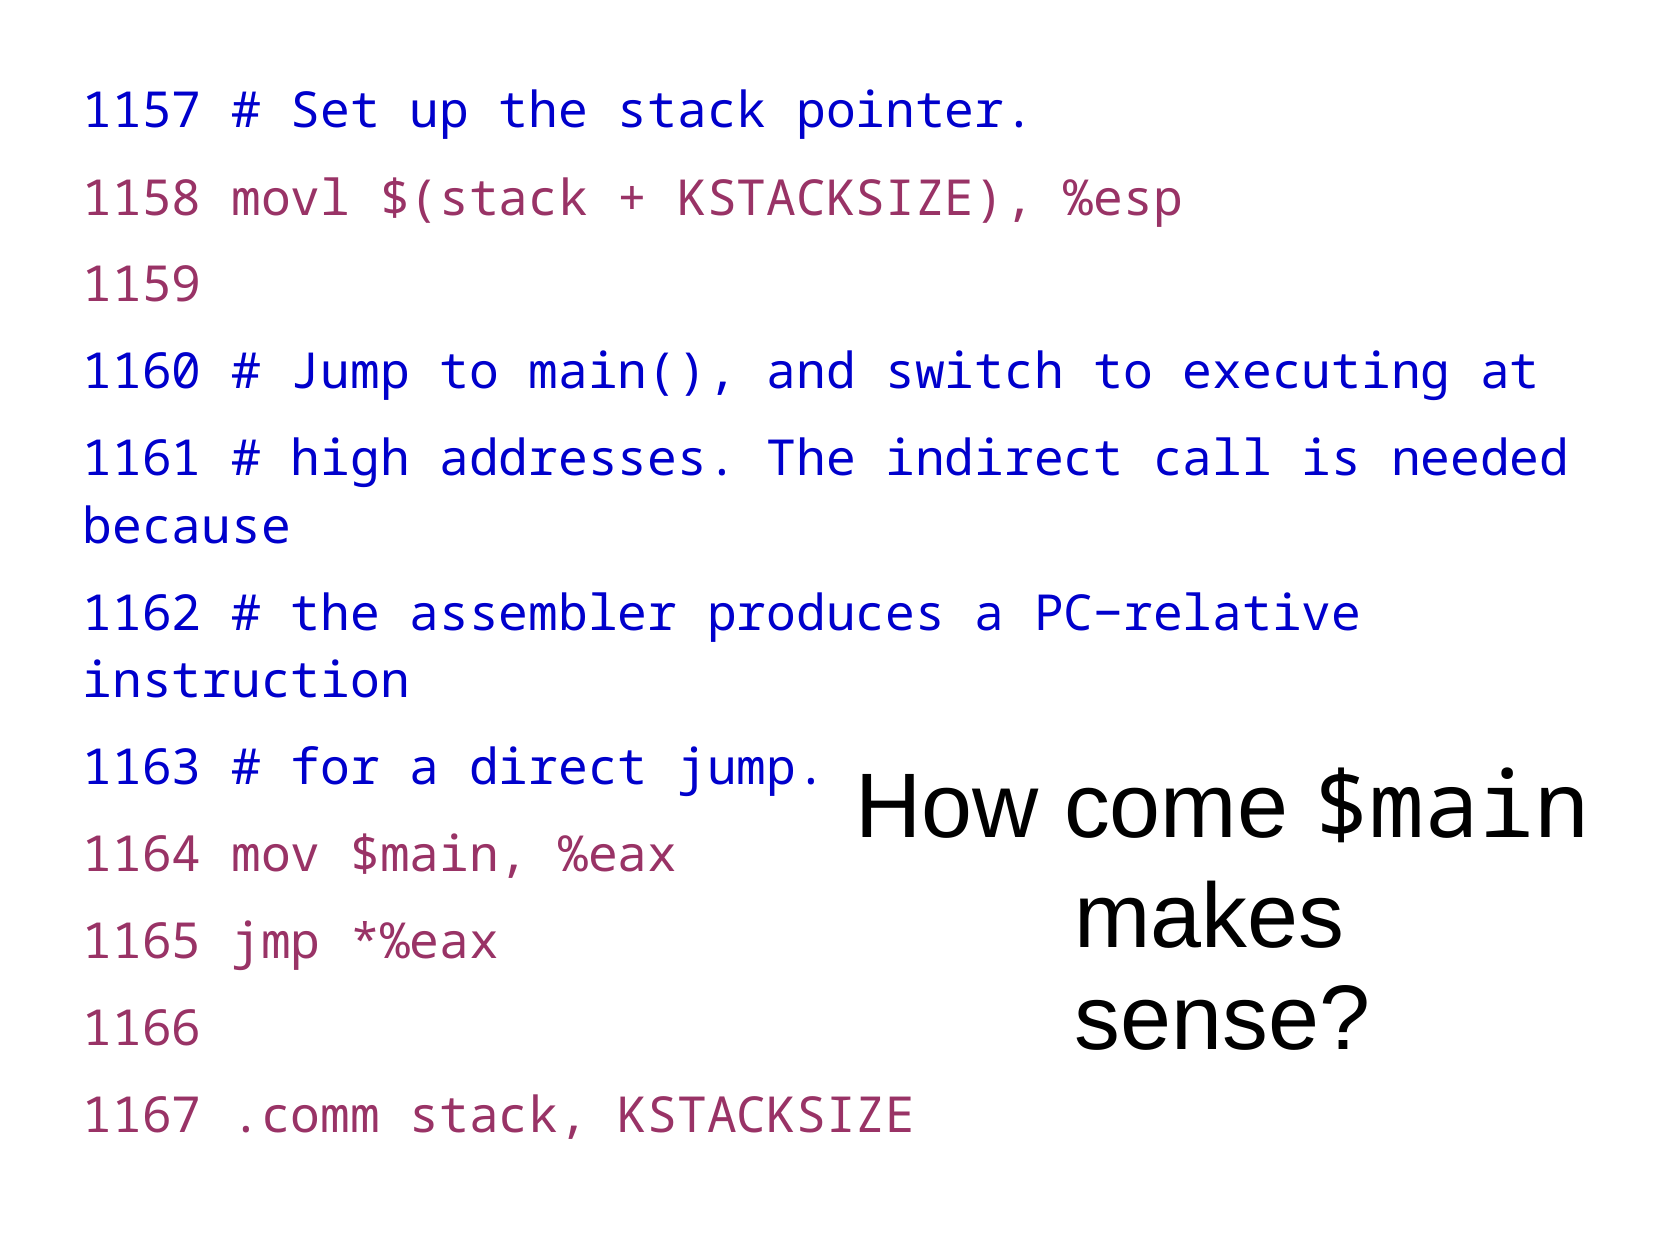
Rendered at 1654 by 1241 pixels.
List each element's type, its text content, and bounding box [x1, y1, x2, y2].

title How come $main makes sense? [791, 740, 1654, 1069]
list 1157 # Set up the stack pointer. 1158 movl $(stack + KSTACKSIZE), %esp 1159 1160 # Jump to main(), and switch to executing at 1161 # high addresses. The indirect call is needed because 1162 # the assembler produces a PC−relative instruction 1163 # for a direct jump. 1164 mov $main, %eax 1165 jmp *%eax 1166 1167 .comm stack, KSTACKSIZE [82, 75, 1571, 1163]
